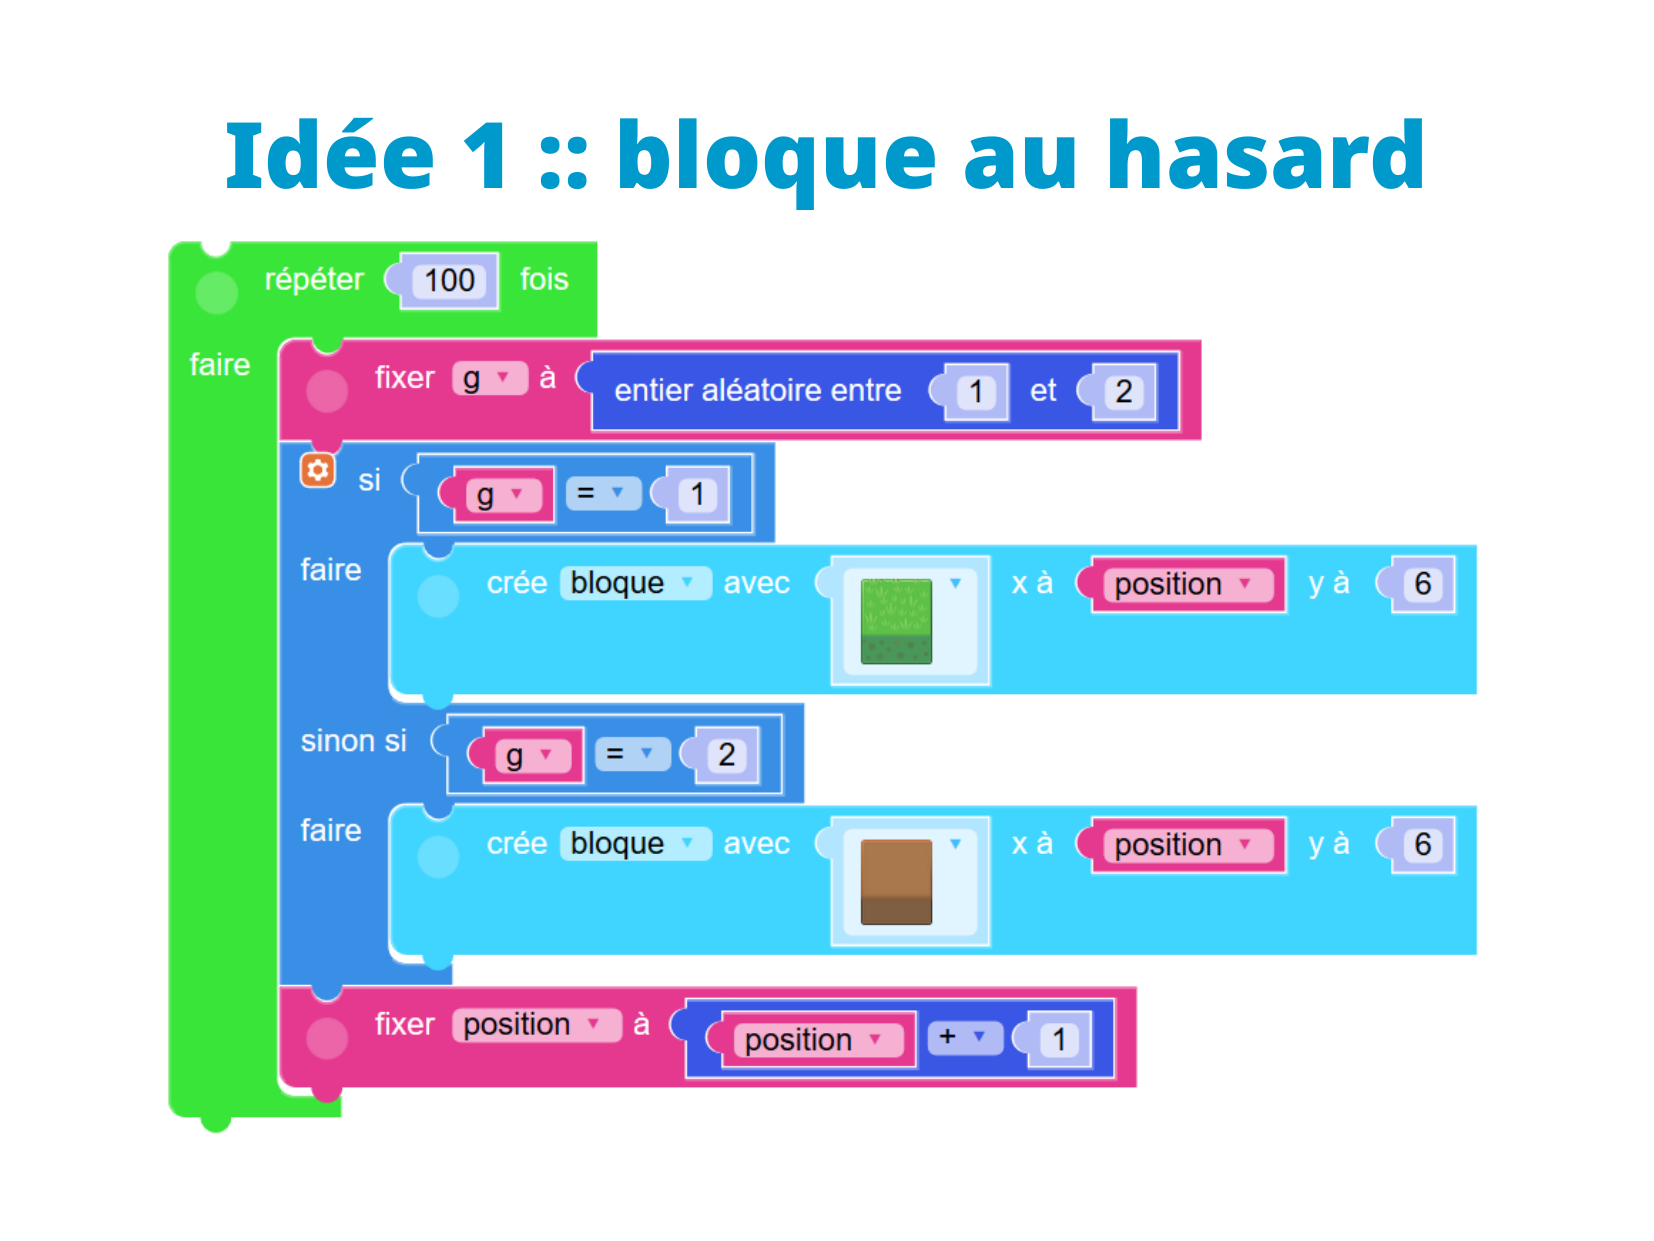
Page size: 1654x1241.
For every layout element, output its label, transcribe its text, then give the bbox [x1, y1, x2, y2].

picture [160, 233, 1494, 1146]
title Idée 1 :: bloque au hasard [82, 49, 1571, 257]
